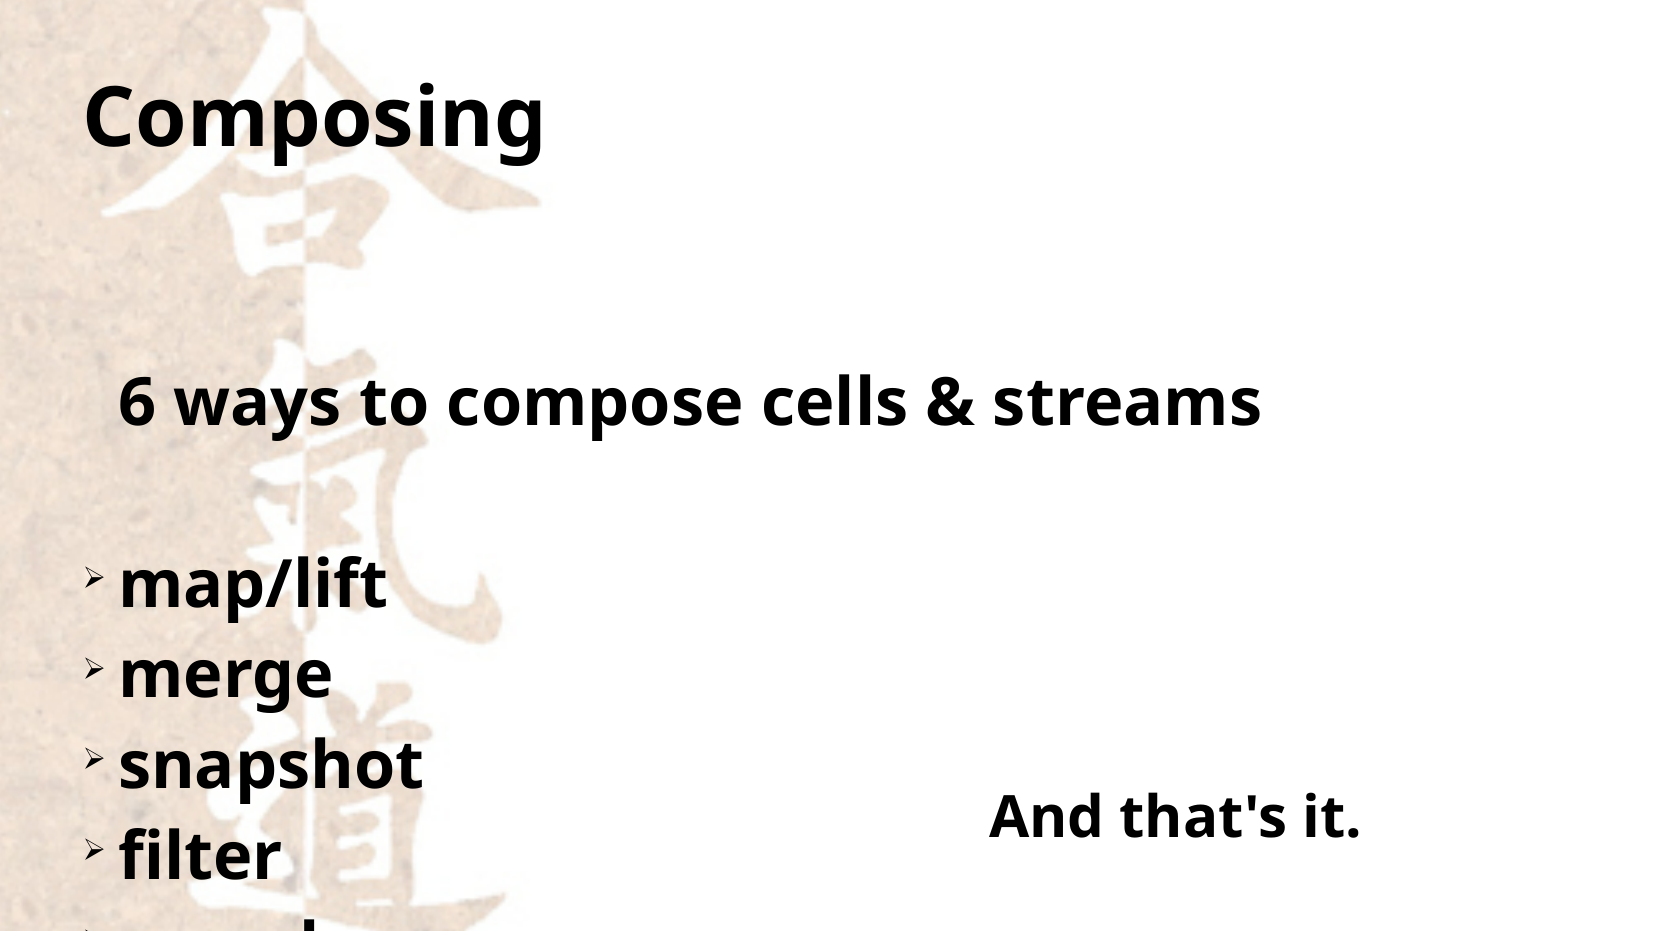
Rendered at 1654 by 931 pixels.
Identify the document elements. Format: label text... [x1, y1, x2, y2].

picture [0, 0, 1654, 931]
title Composing [82, 37, 1571, 193]
subtitle 6 ways to compose cells & streams map/lift merge snapshot filter sample switch [82, 354, 1571, 891]
text_box And that's it. [974, 767, 1449, 842]
